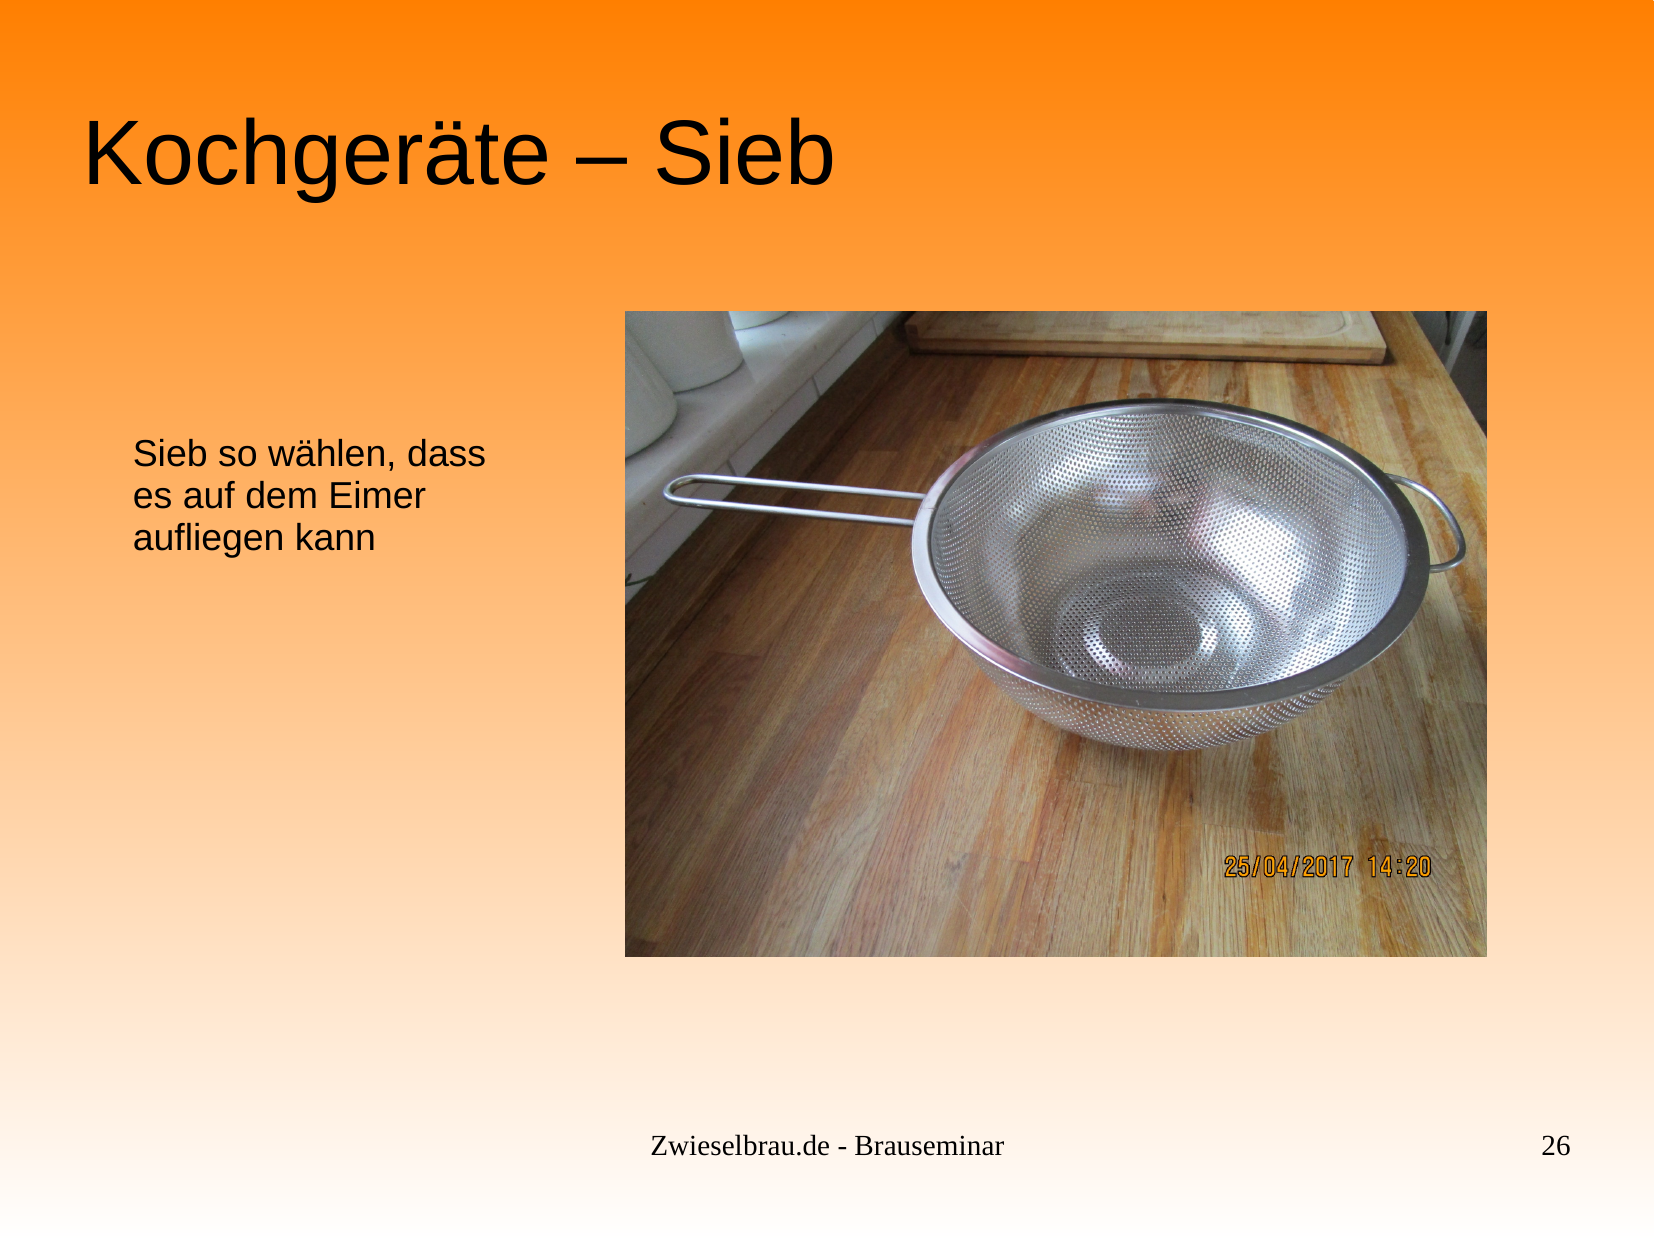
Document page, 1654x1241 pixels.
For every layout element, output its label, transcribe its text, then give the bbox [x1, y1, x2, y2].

title Kochgeräte – Sieb [82, 49, 1571, 257]
picture [625, 311, 1487, 957]
text_box Sieb so wählen, dass es auf dem Eimer aufliegen kann [118, 425, 532, 745]
text_box [212, 256, 1489, 981]
